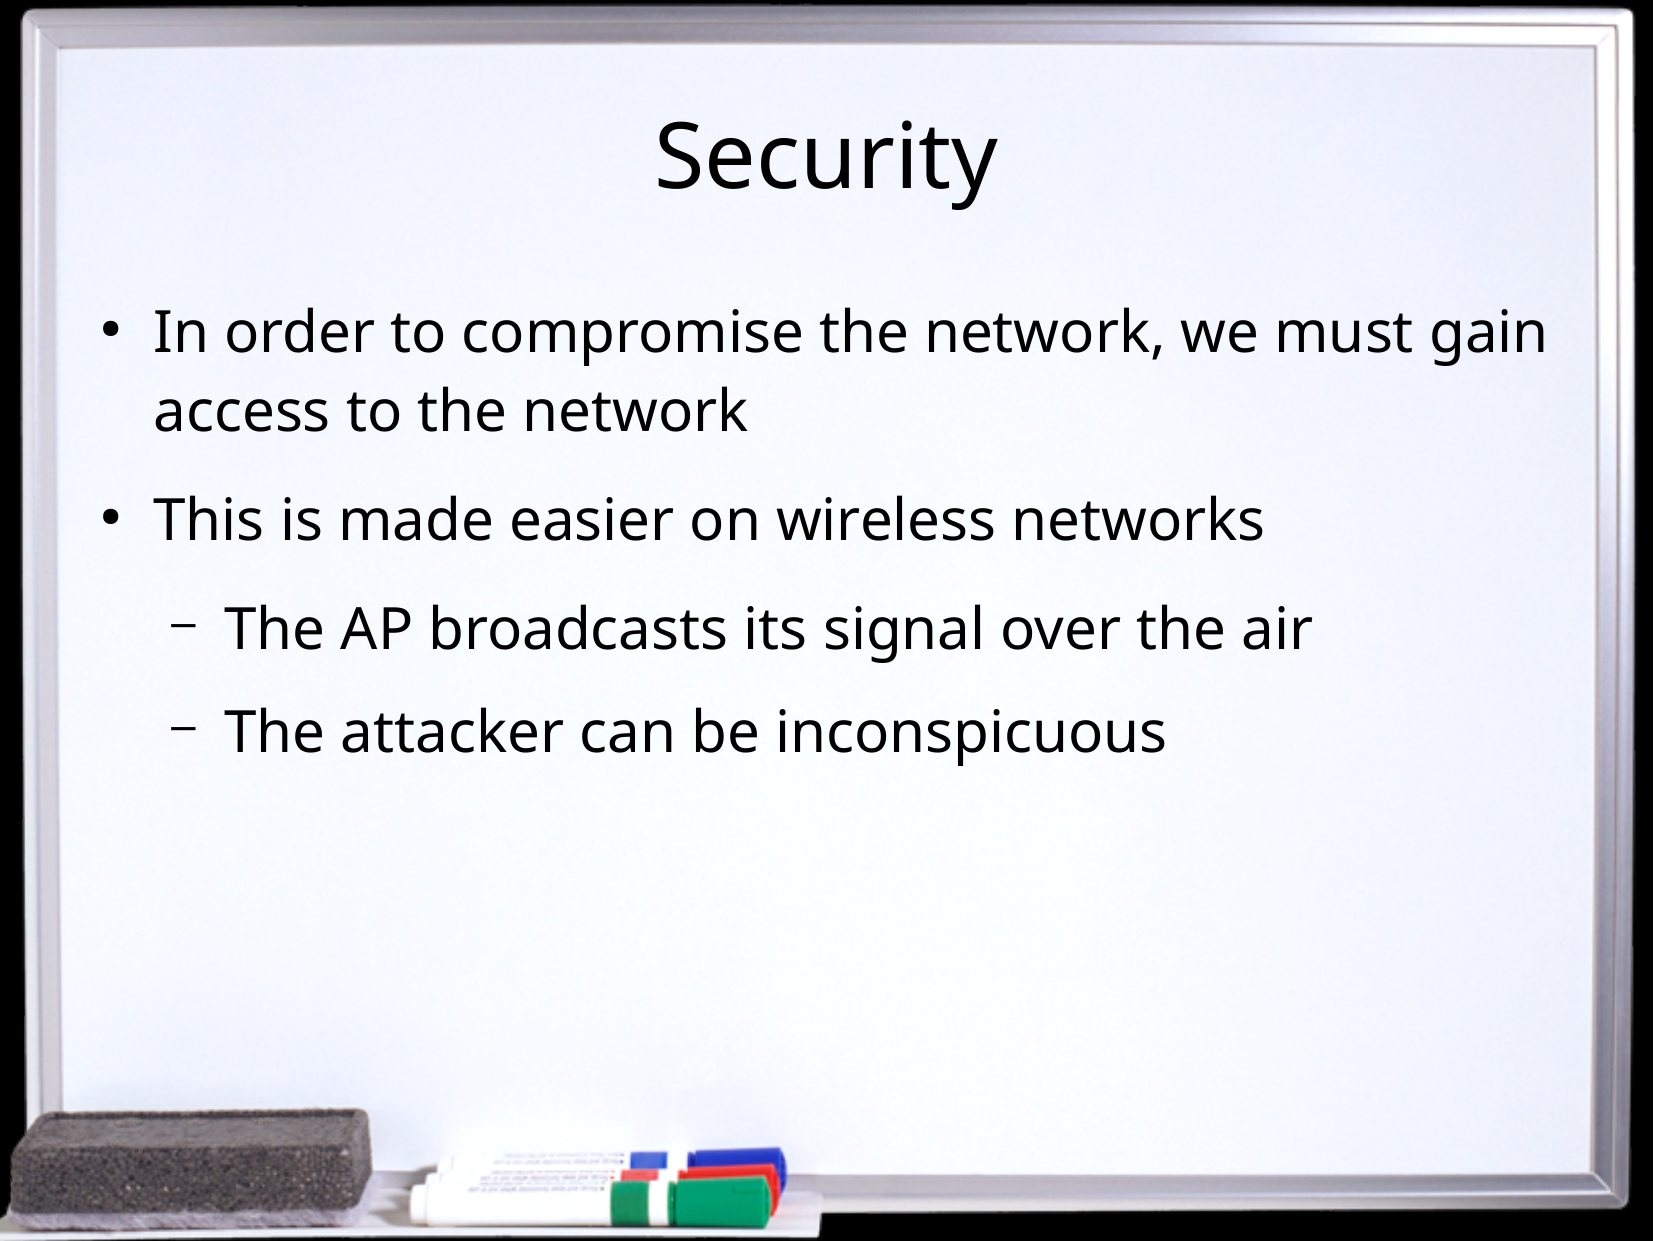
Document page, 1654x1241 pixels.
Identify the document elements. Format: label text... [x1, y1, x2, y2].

title Security [82, 49, 1571, 257]
picture [0, 0, 1654, 1241]
list In order to compromise the network, we must gain access to the network This is made easier on wireless networks The AP broadcasts its signal over the air The attacker can be inconspicuous [82, 290, 1571, 1109]
